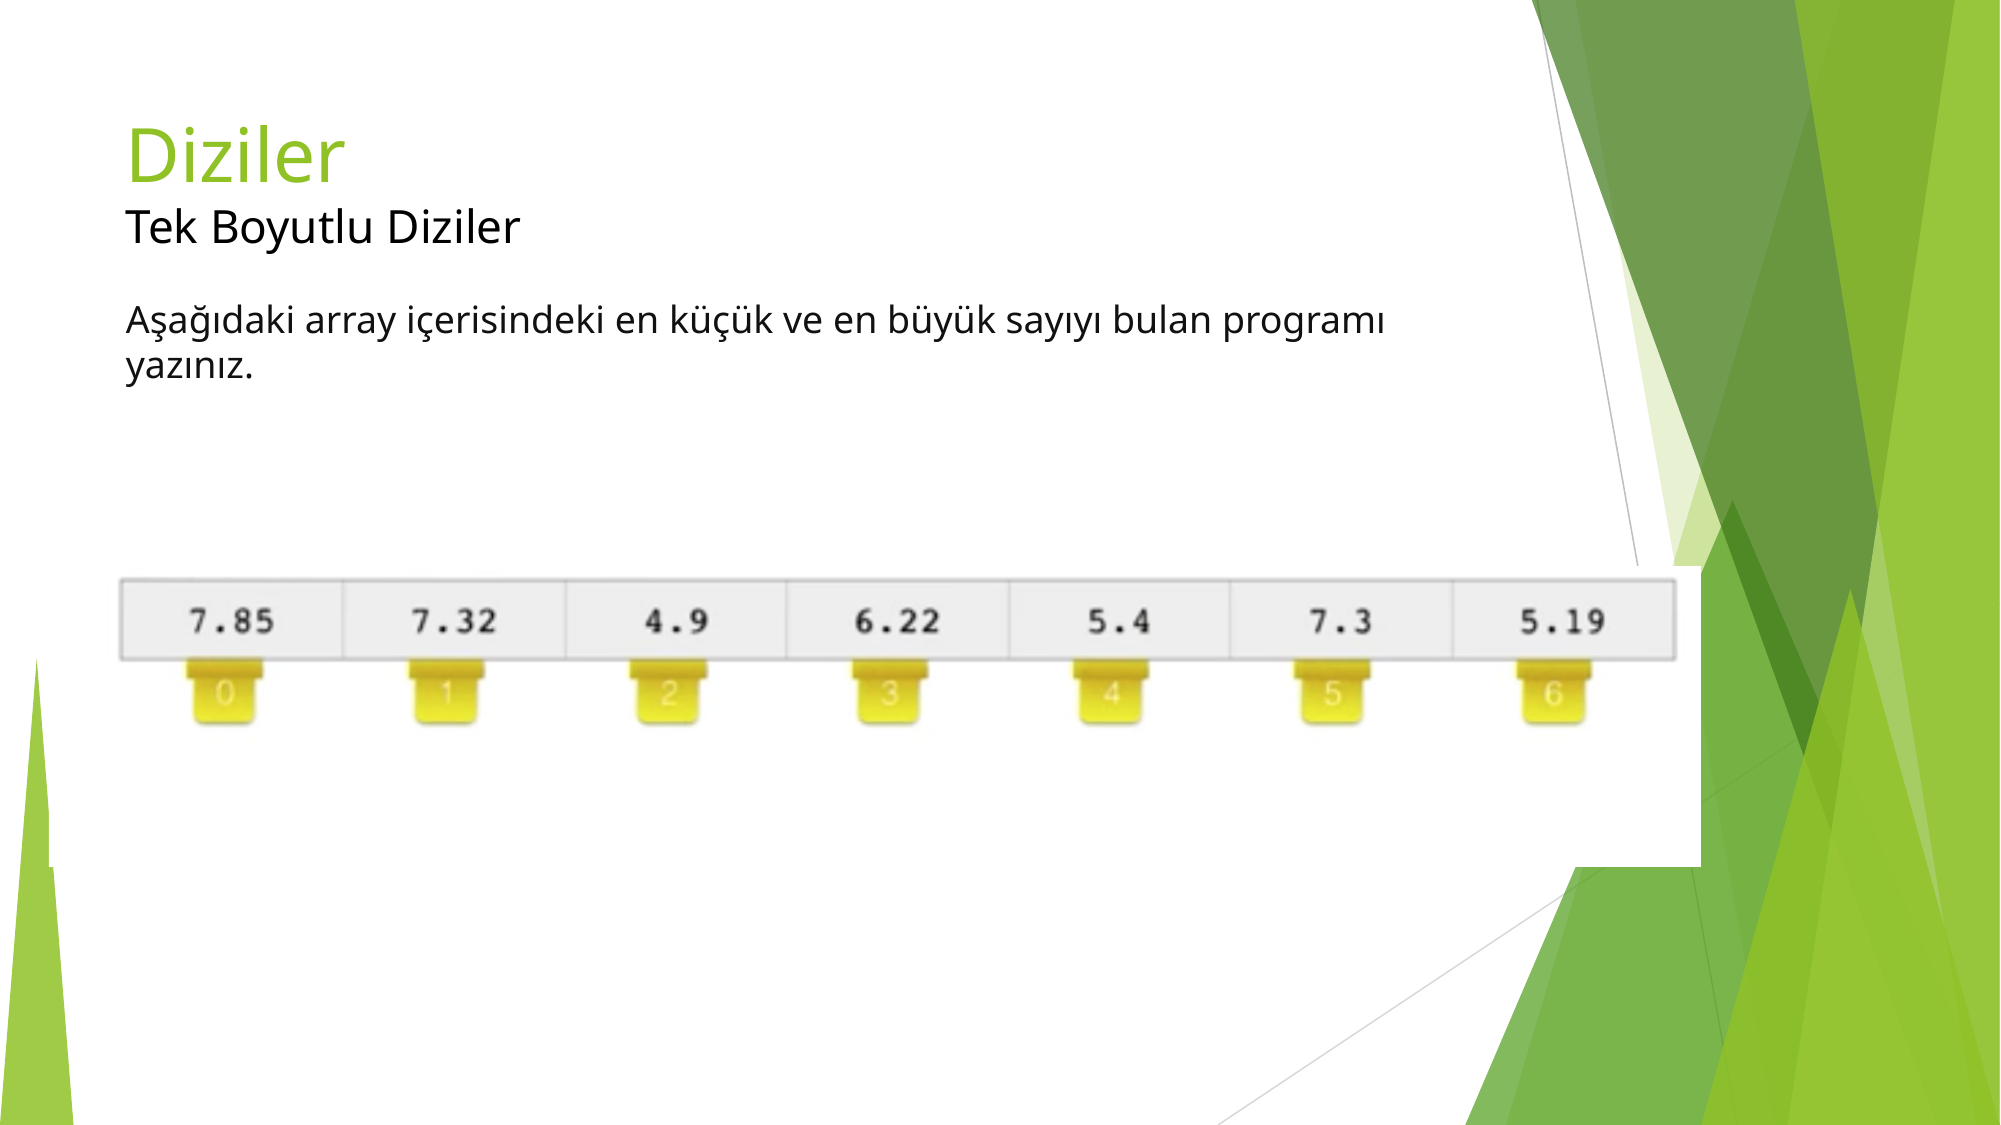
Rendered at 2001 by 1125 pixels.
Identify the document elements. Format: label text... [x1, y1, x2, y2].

picture [48, 566, 1701, 867]
text_box Aşağıdaki array içerisindeki en küçük ve en büyük sayıyı bulan programı yazınız. [111, 288, 1517, 566]
title Diziler Tek Boyutlu Diziler [111, 99, 1522, 317]
